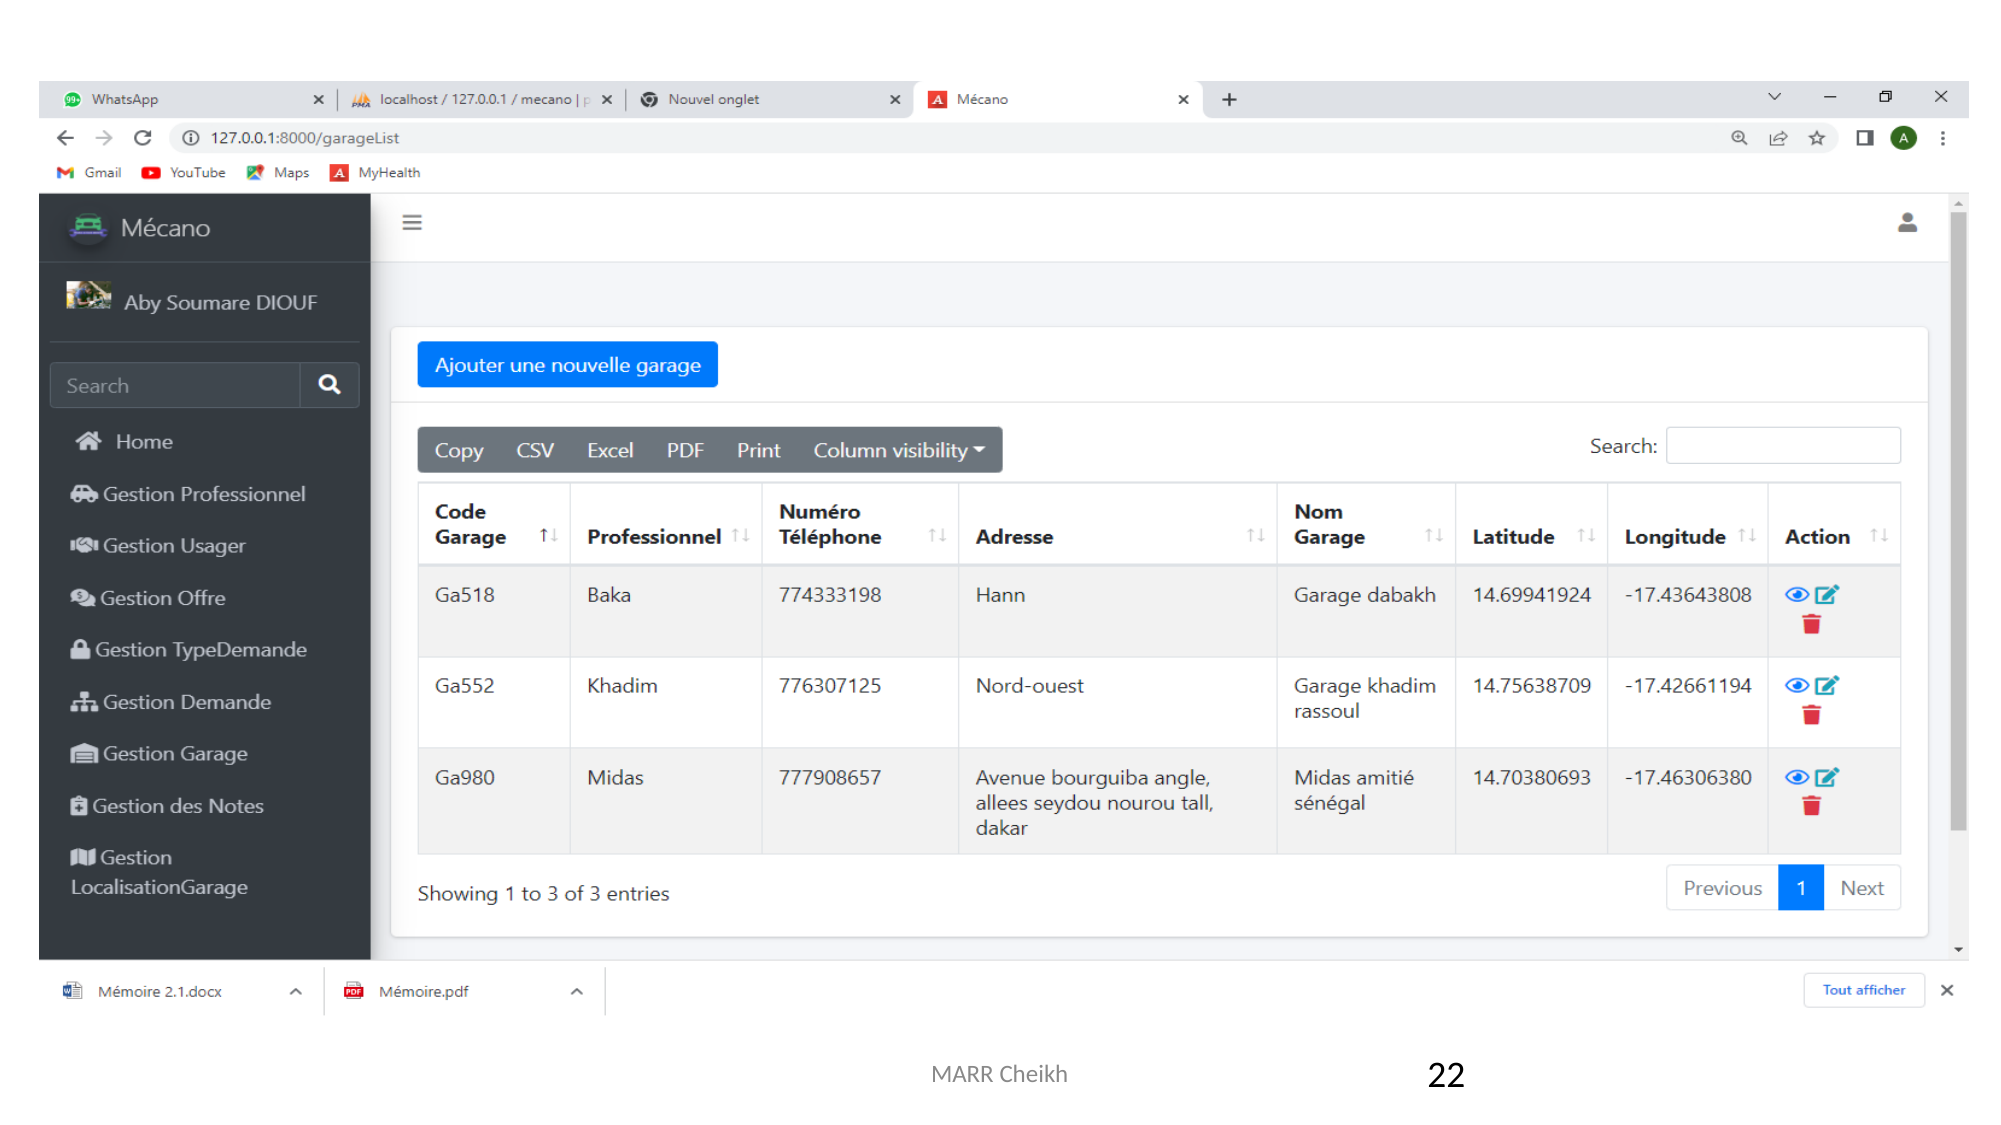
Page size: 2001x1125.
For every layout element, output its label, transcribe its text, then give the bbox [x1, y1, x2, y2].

text_box [1412, 1042, 1863, 1103]
text_box MARR Cheikh [662, 1042, 1338, 1103]
picture [39, 81, 1969, 1022]
